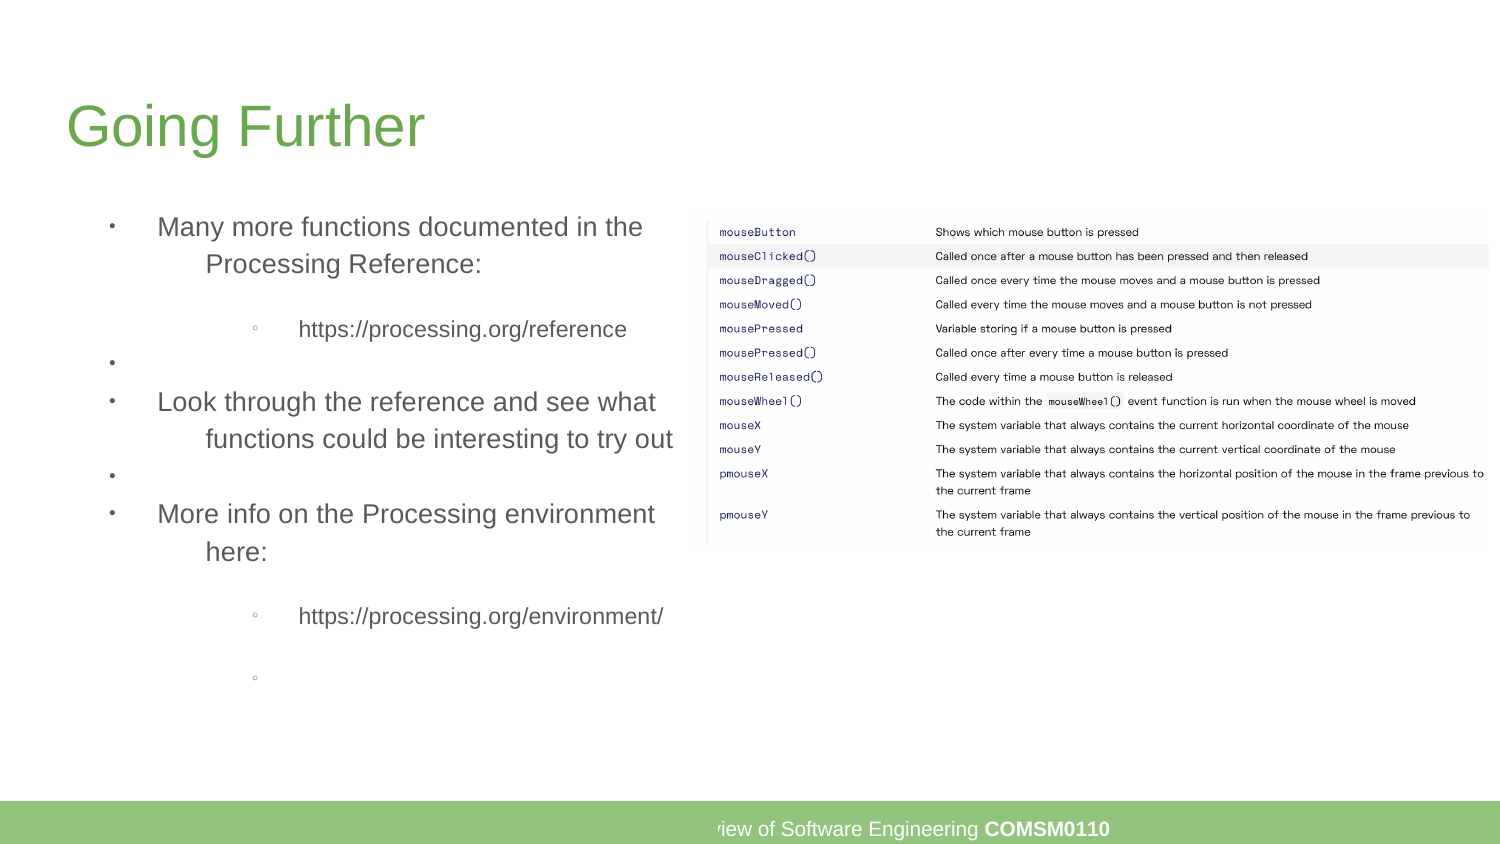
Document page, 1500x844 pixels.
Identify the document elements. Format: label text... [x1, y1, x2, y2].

picture [694, 208, 1489, 551]
title Going Further [51, 72, 1449, 167]
list Many more functions documented in the Processing Reference: https://processing.org/reference Look through the reference and see what functions could be interesting to try out More info on the Processing environment here: https://processing.org/environment/ [51, 189, 708, 750]
